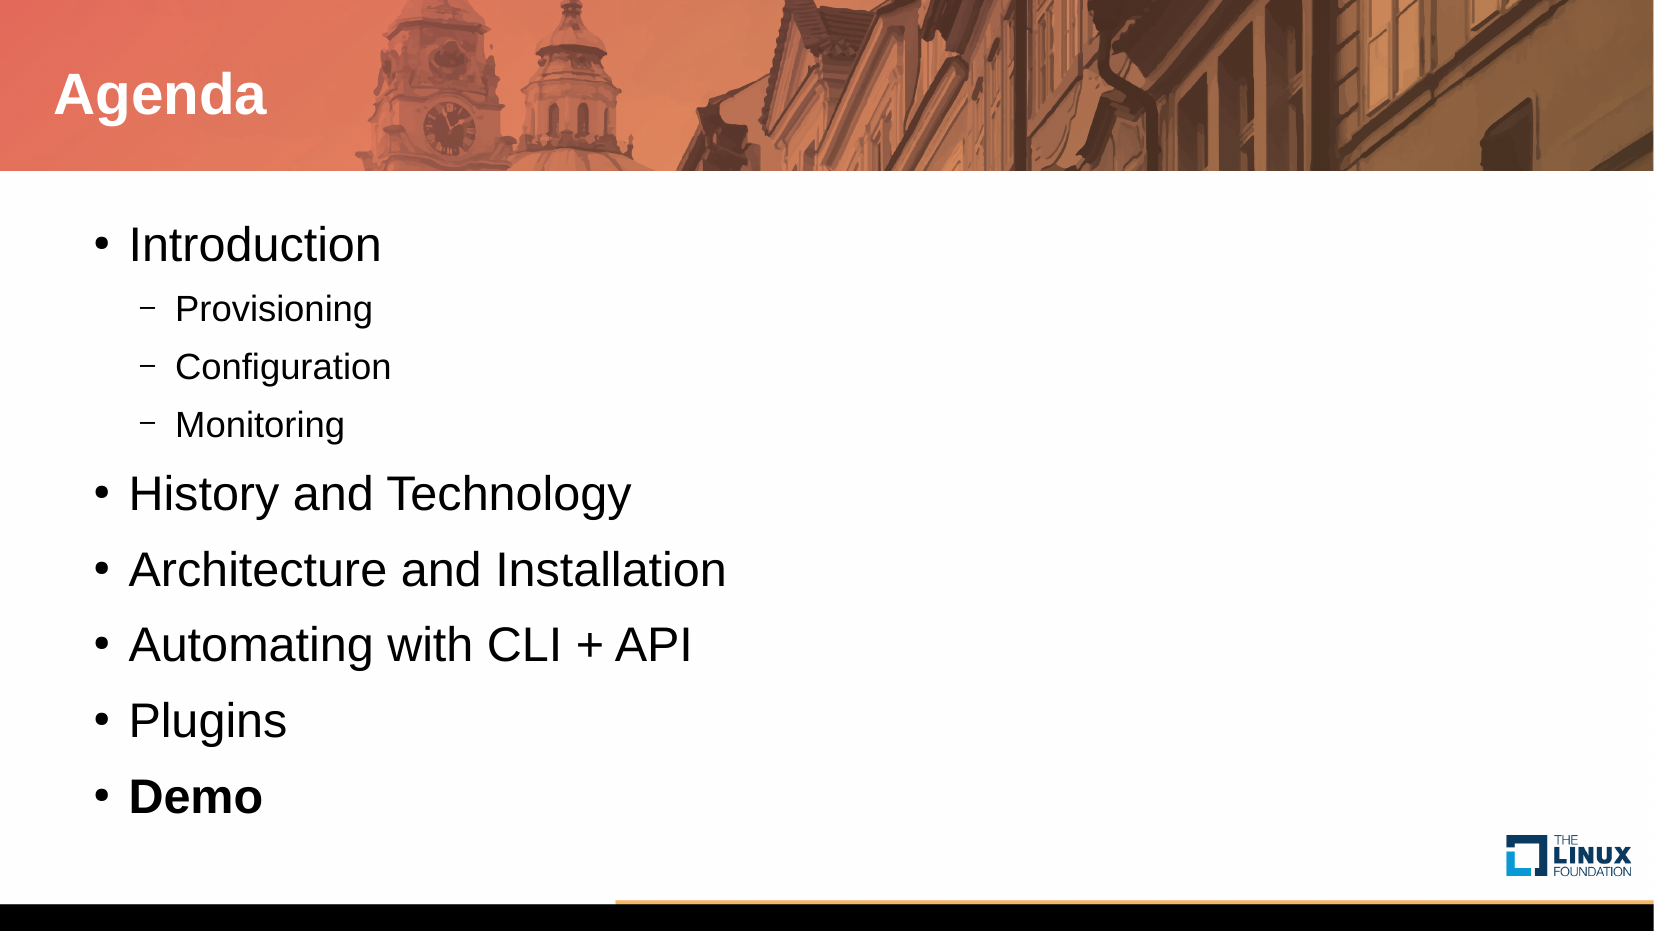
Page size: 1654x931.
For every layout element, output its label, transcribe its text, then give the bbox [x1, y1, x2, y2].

picture [0, 0, 1654, 931]
list Introduction Provisioning Configuration Monitoring History and Technology Architecture and Installation Automating with CLI + API Plugins Demo [81, 217, 1571, 831]
title Agenda [53, 21, 1571, 167]
